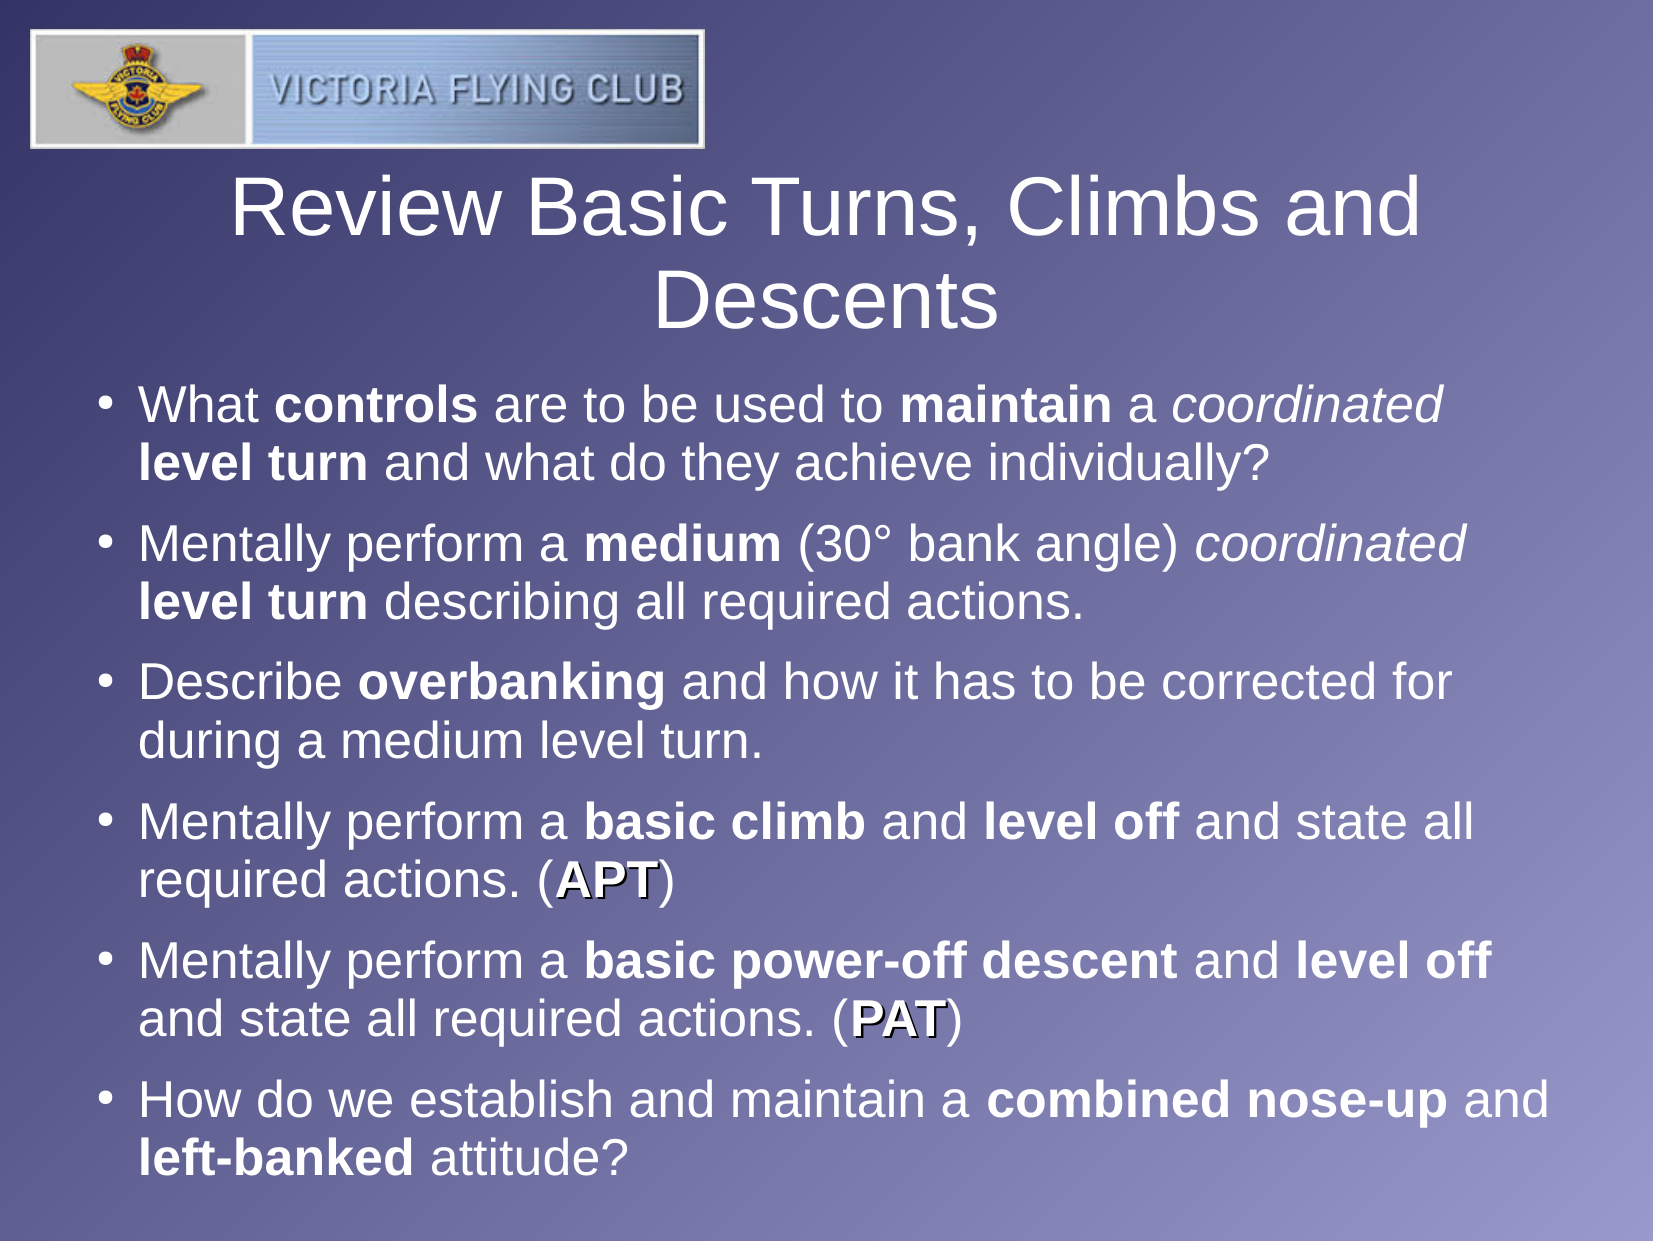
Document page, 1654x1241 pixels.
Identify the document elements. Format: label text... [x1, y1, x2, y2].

list What controls are to be used to maintain a coordinated level turn and what do they achieve individually? Mentally perform a medium (30° bank angle) coordinated level turn describing all required actions. Describe overbanking and how it has to be corrected for during a medium level turn. Mentally perform a basic climb and level off and state all required actions. (APT) Mentally perform a basic power-off descent and level off and state all required actions. (PAT) How do we establish and maintain a combined nose-up and left-banked attitude? [82, 375, 1571, 1201]
picture [30, 29, 705, 149]
title Review Basic Turns, Climbs and Descents [82, 150, 1571, 358]
